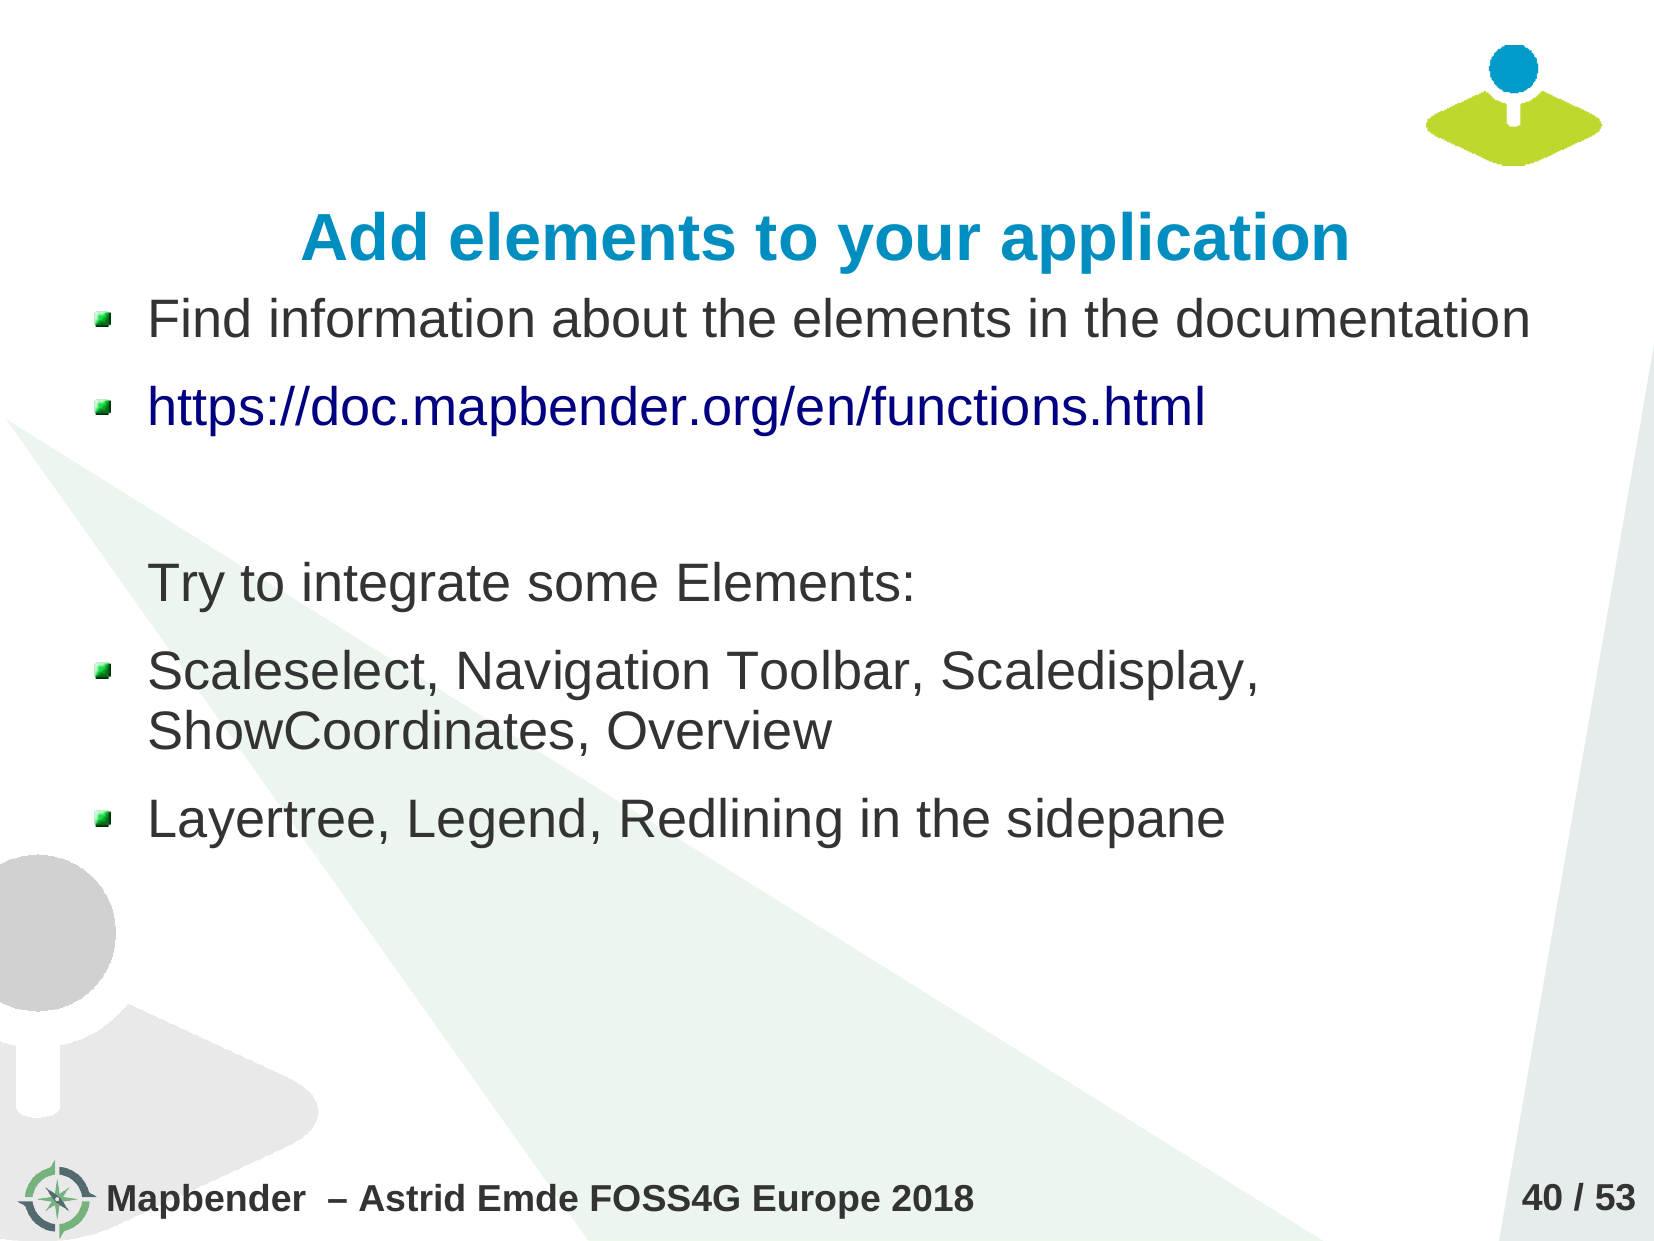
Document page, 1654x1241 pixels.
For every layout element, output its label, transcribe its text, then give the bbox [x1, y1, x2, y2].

picture [16, 1158, 98, 1240]
title Add elements to your application [82, 188, 1571, 361]
list Find information about the elements in the documentation https://doc.mapbender.org/en/functions.html Try to integrate some Elements: Scaleselect, Navigation Toolbar, Scaledisplay, ShowCoordinates, Overview Layertree, Legend, Redlining in the sidepane [76, 288, 1565, 1093]
picture [1426, 45, 1604, 166]
